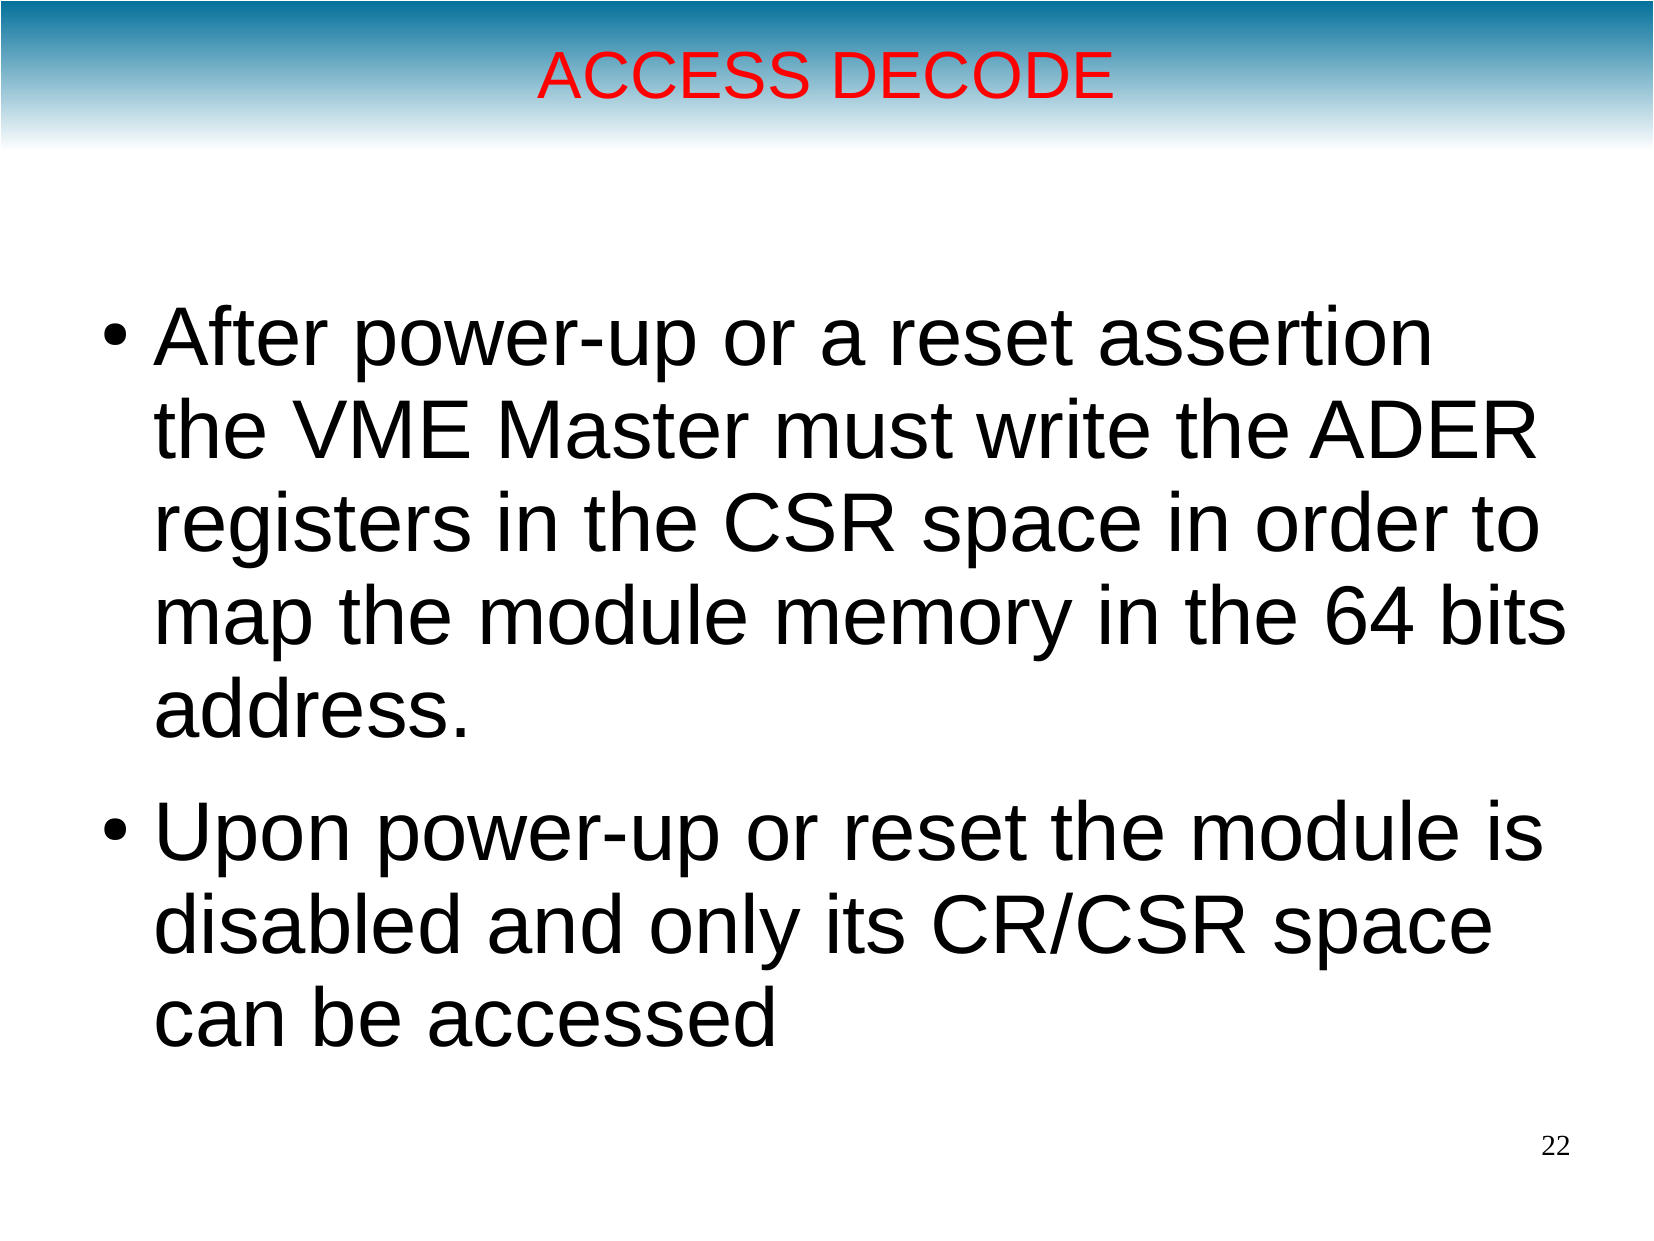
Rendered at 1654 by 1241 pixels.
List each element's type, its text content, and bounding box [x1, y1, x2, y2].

list After power-up or a reset assertion the VME Master must write the ADER registers in the CSR space in order to map the module memory in the 64 bits address. Upon power-up or reset the module is disabled and only its CR/CSR space can be accessed [82, 290, 1571, 1109]
text_box ACCESS DECODE [0, 0, 1654, 151]
